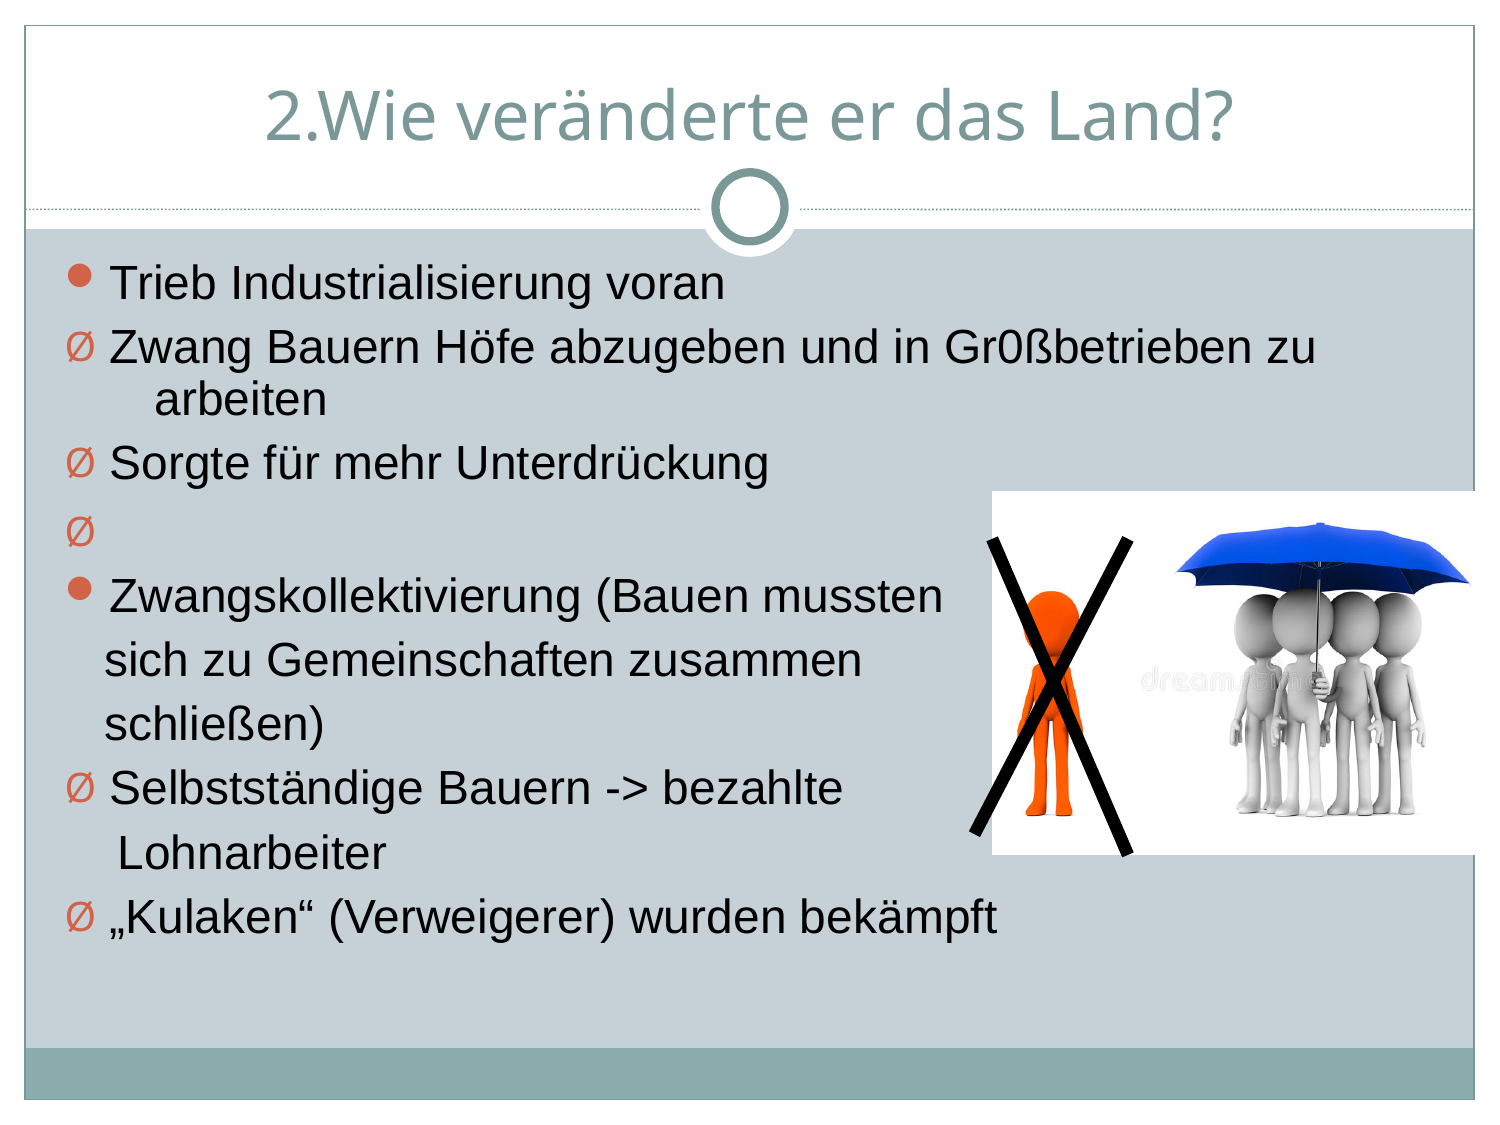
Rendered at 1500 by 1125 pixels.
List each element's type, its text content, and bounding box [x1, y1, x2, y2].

picture [992, 699, 1120, 855]
picture [992, 557, 1046, 784]
picture [992, 491, 1477, 855]
list Trieb Industrialisierung voran Zwang Bauern Höfe abzugeben und in Gr0ßbetrieben zu arbeiten Sorgte für mehr Unterdrückung Zwangskollektivierung (Bauen mussten sich zu Gemeinschaften zusammen schließen) Selbstständige Bauern -> bezahlte Lohnarbeiter „Kulaken“ (Verweigerer) wurden bekämpft [49, 250, 1447, 1001]
title 2.Wie veränderte er das Land? [49, 37, 1450, 162]
